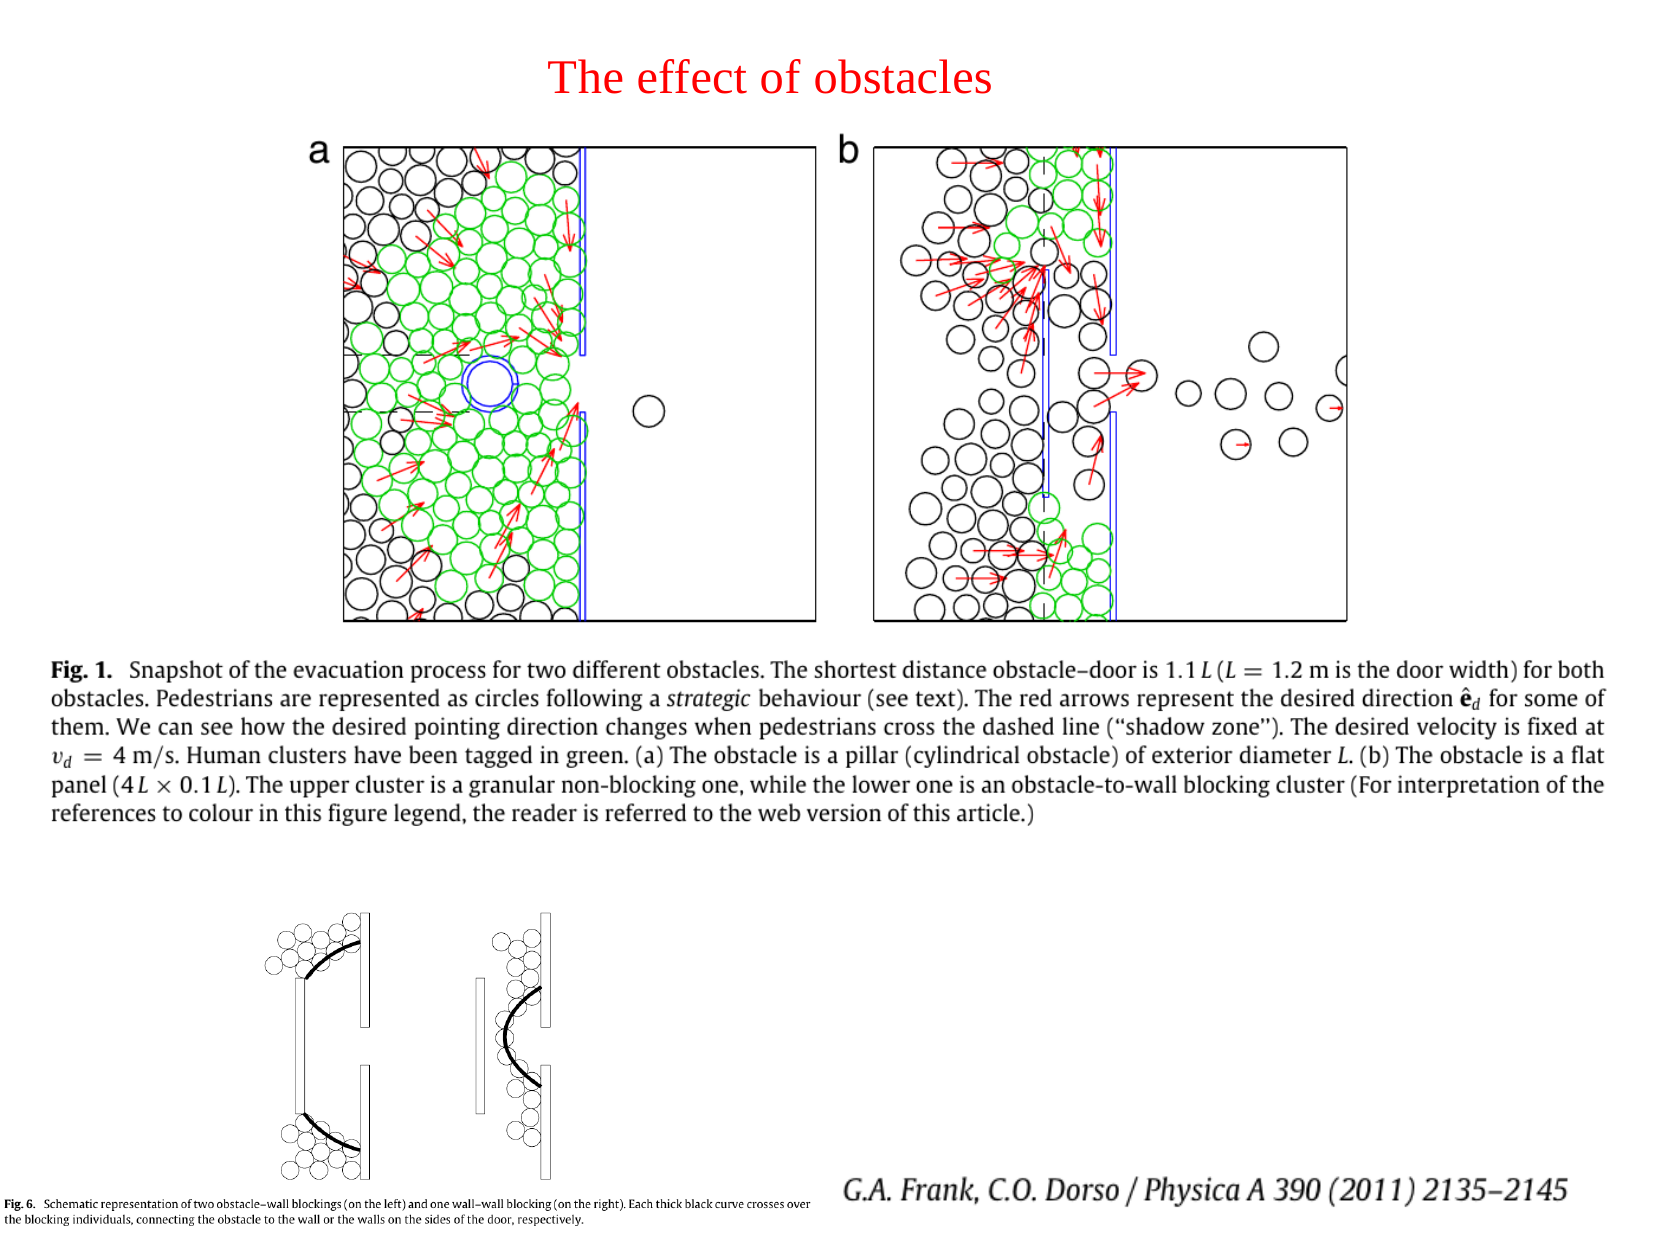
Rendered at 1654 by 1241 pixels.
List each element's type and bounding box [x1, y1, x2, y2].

picture [0, 100, 1654, 839]
chart [539, 51, 1016, 107]
picture [0, 893, 1635, 1235]
